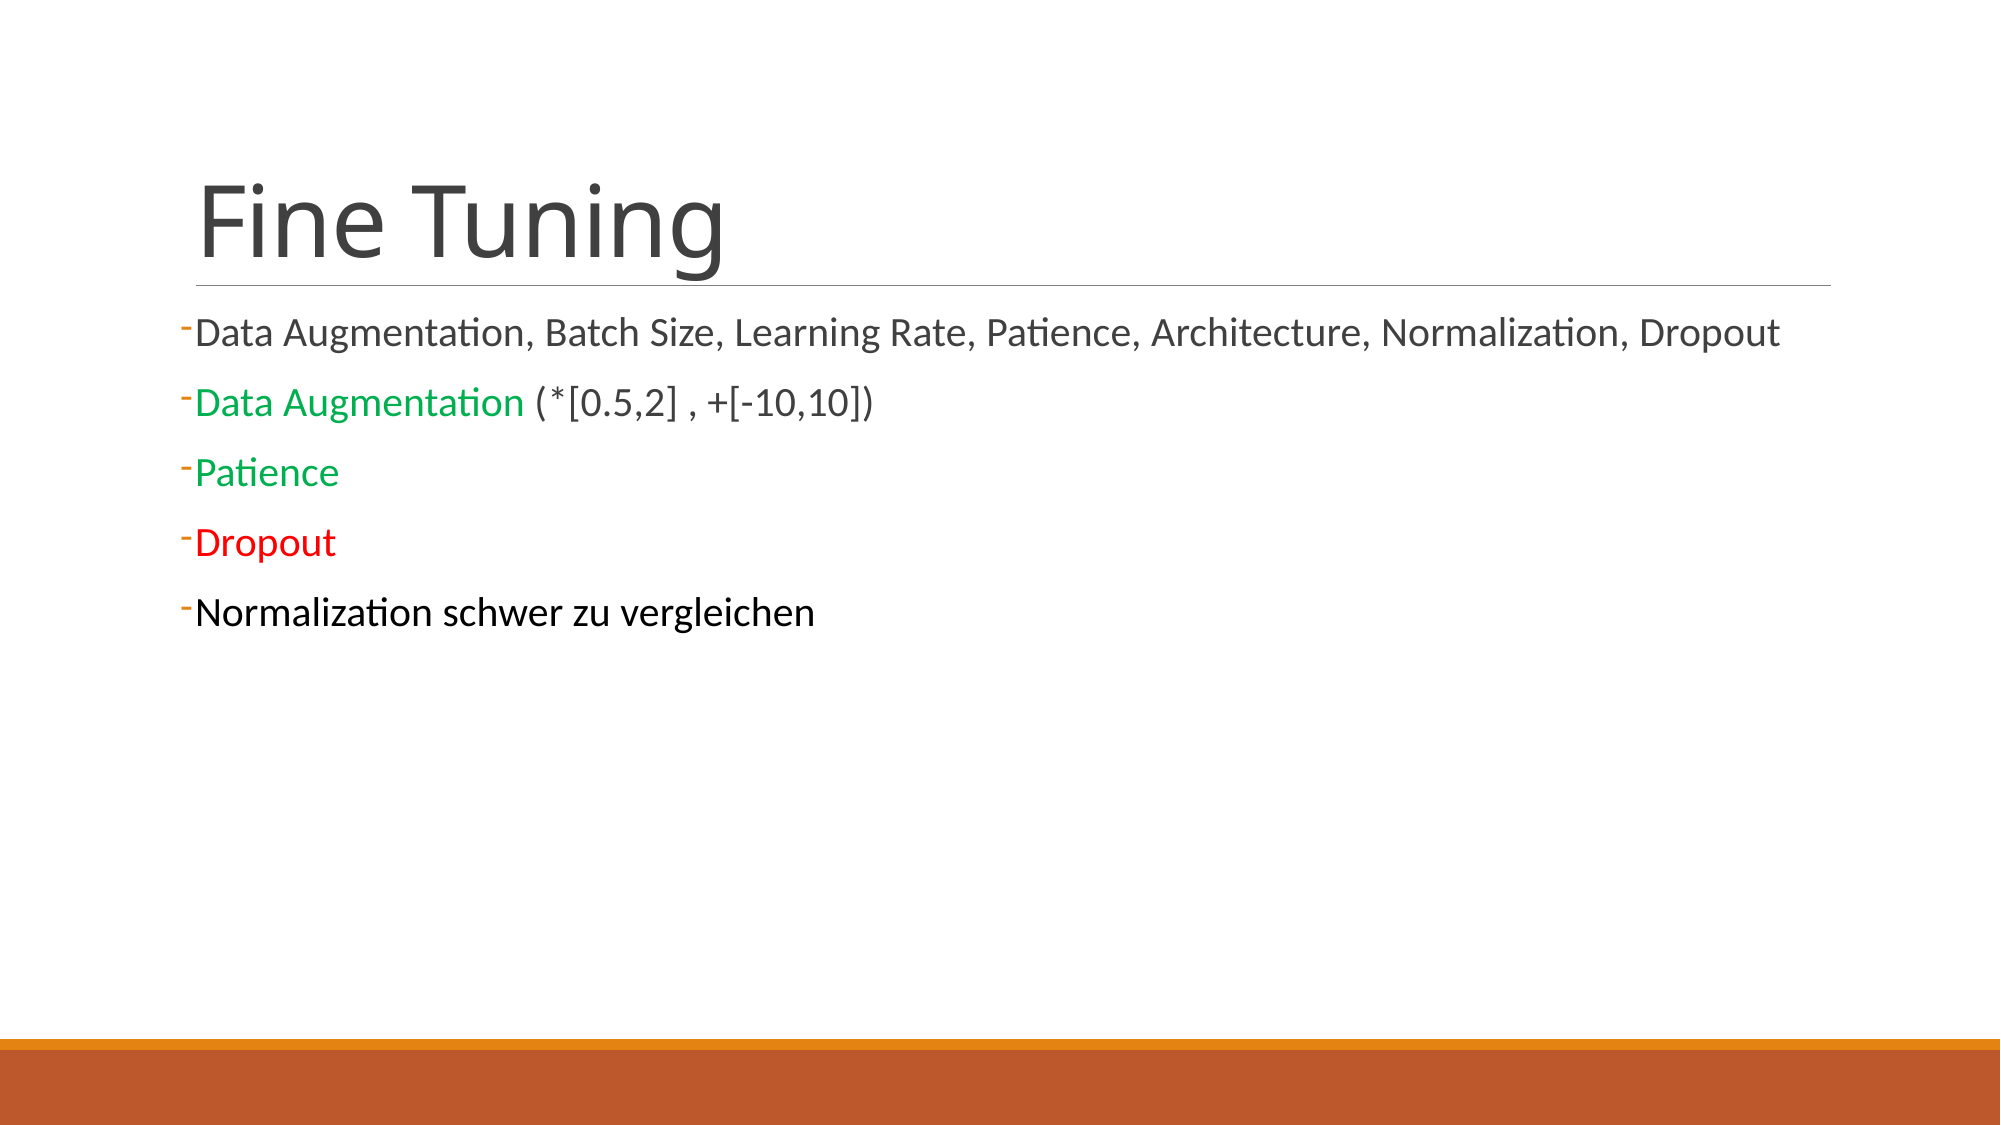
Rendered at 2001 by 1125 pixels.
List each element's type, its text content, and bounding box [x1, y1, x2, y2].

title Fine Tuning [180, 47, 1831, 286]
list Data Augmentation, Batch Size, Learning Rate, Patience, Architecture, Normalization, Dropout Data Augmentation (*[0.5,2] , +[-10,10]) Patience Dropout Normalization schwer zu vergleichen [180, 302, 1831, 963]
